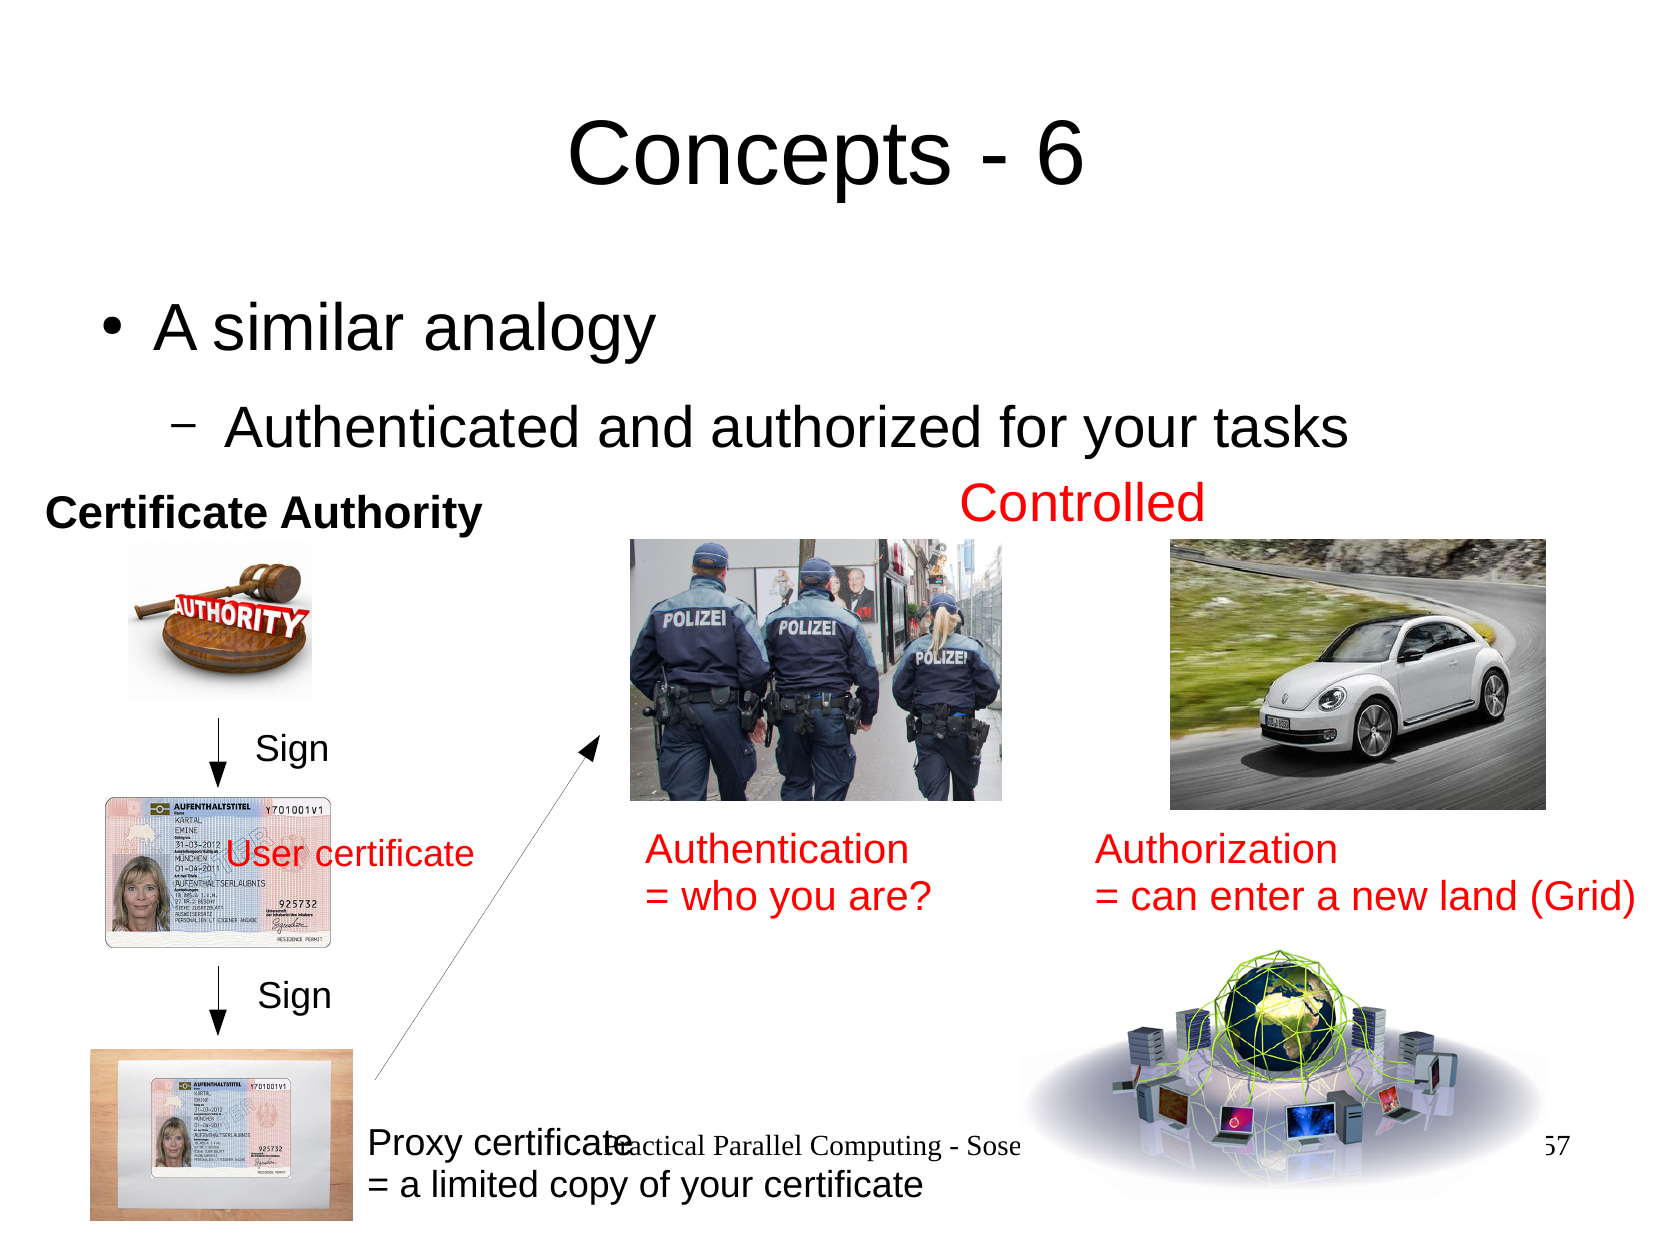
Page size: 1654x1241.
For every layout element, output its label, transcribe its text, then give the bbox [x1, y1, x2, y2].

picture [90, 1049, 353, 1221]
title Concepts - 6 [82, 49, 1571, 257]
text_box Certificate Authority [30, 480, 571, 571]
text_box Authentication = who you are? [630, 818, 1006, 927]
text_box Sign [240, 720, 376, 796]
picture [1020, 944, 1546, 1201]
list A similar analogy Authenticated and authorized for your tasks [82, 290, 1571, 1010]
text_box Controlled [945, 464, 1245, 541]
text_box Proxy certificate = a limited copy of your certificate [352, 1114, 976, 1214]
picture [105, 797, 331, 948]
picture [630, 539, 1002, 801]
picture [1170, 539, 1546, 811]
text_box User certificate [210, 825, 541, 882]
picture [128, 571, 312, 700]
text_box Sign [242, 967, 363, 1024]
text_box Authorization = can enter a new land (Grid) [1080, 818, 1654, 927]
